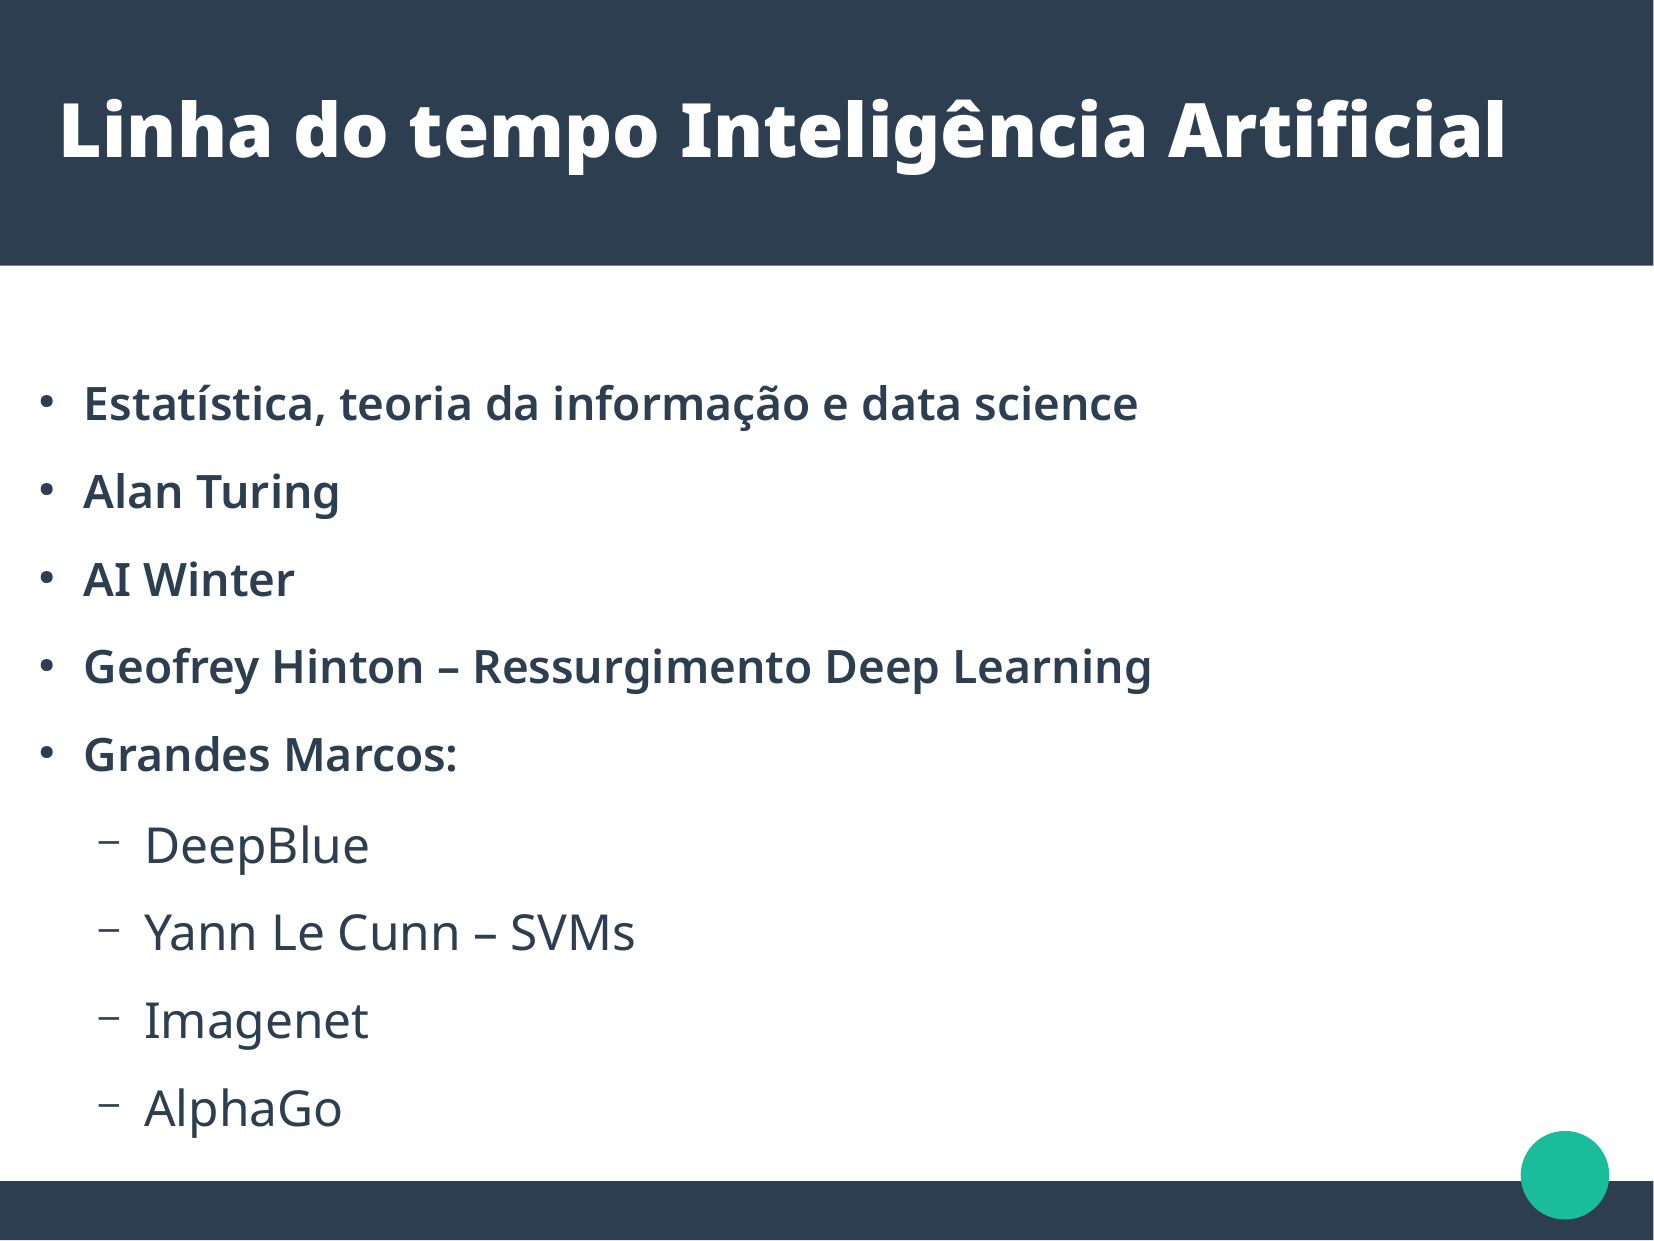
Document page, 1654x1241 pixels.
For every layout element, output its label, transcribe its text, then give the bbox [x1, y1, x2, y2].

list Estatística, teoria da informação e data science Alan Turing AI Winter Geofrey Hinton – Ressurgimento Deep Learning Grandes Marcos: DeepBlue Yann Le Cunn – SVMs Imagenet AlphaGo [23, 283, 1595, 1152]
title Linha do tempo Inteligência Artificial [59, 49, 1595, 207]
